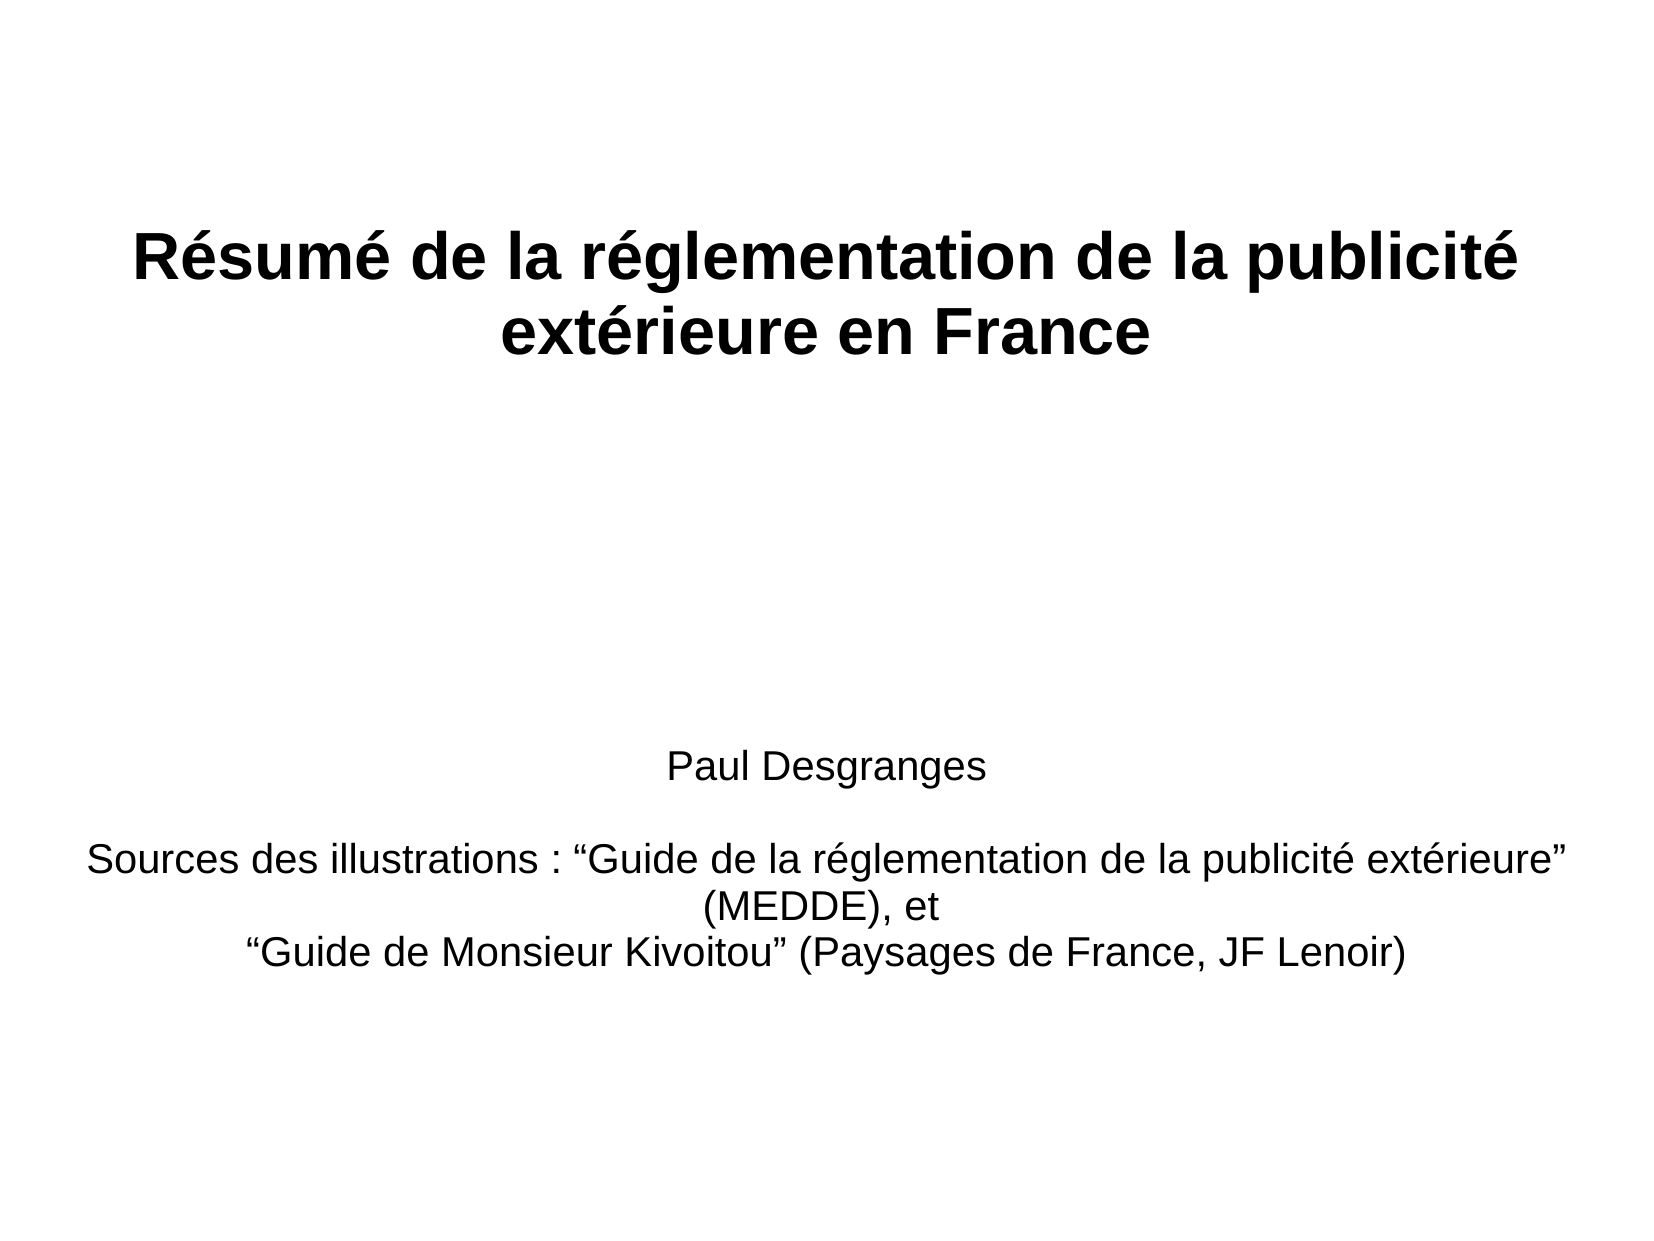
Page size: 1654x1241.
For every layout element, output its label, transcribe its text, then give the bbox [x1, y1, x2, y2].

subtitle Résumé de la réglementation de la publicité extérieure en France Paul Desgranges Sources des illustrations : “Guide de la réglementation de la publicité extérieure” (MEDDE), et “Guide de Monsieur Kivoitou” (Paysages de France, JF Lenoir) [82, 45, 1571, 1122]
